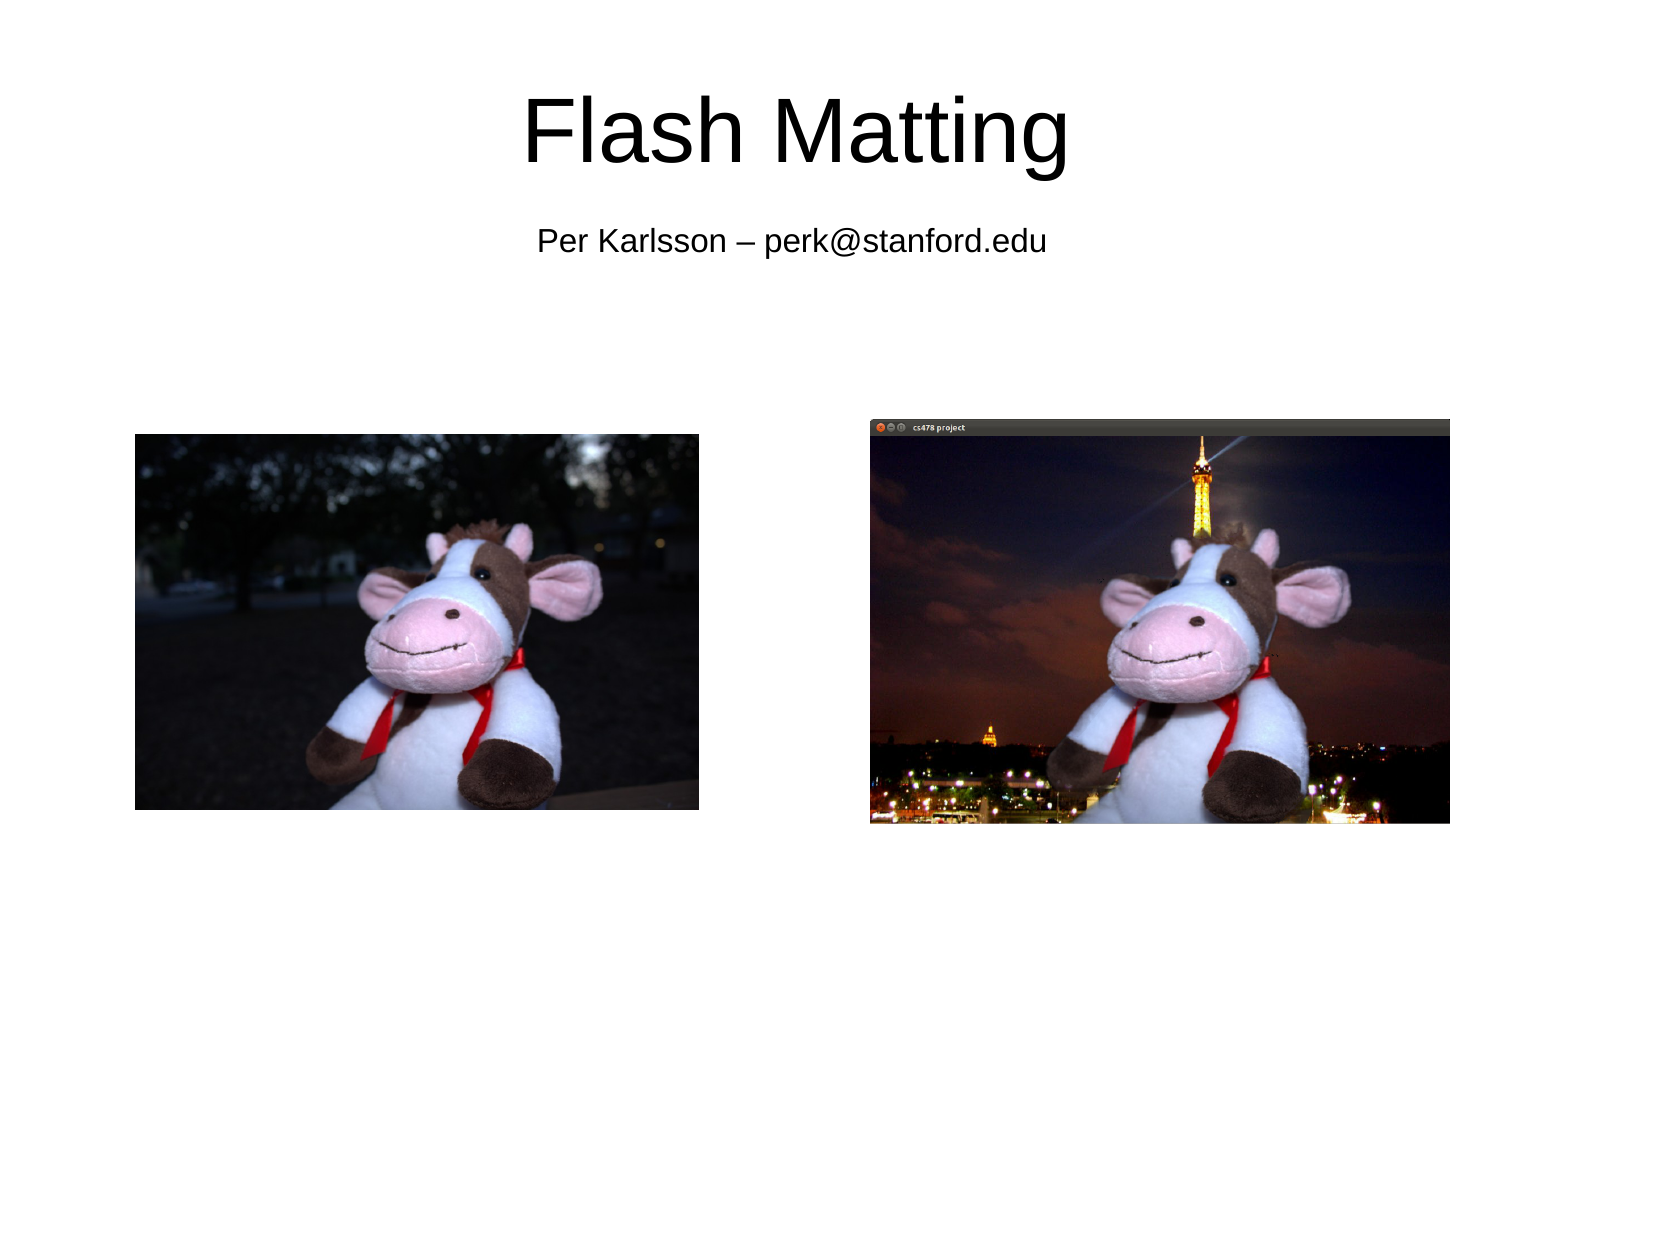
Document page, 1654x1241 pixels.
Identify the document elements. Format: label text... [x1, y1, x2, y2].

text_box Per Karlsson – perk@stanford.edu [75, 181, 1511, 301]
picture [135, 434, 699, 811]
picture [870, 419, 1450, 824]
title Flash Matting [79, 49, 1515, 213]
